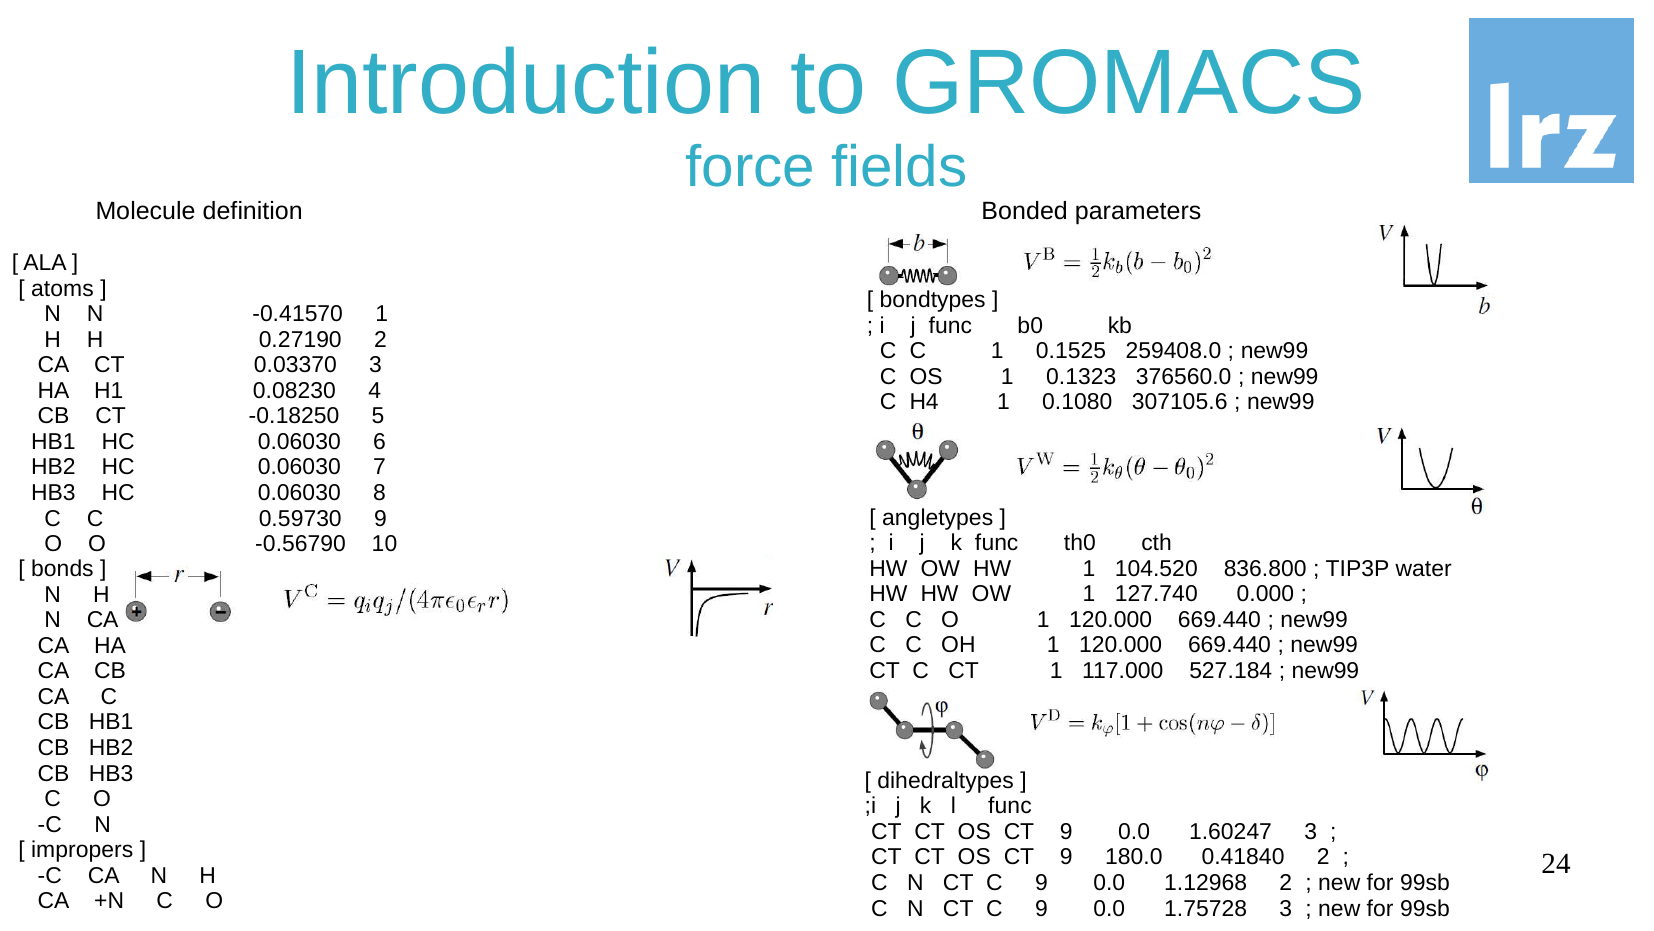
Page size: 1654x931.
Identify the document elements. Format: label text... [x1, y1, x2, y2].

picture [1469, 18, 1634, 183]
picture [870, 421, 1495, 497]
text_box Bonded parameters [966, 189, 1217, 233]
picture [864, 695, 1495, 786]
text_box [ dihedraltypes ] ;i j k l func CT CT OS CT 9 0.0 1.60247 3 ; CT CT OS CT 9 180.0 0.41840 2 ; C N CT C 9 0.0 1.12968 2 ; new for 99sb C N CT C 9 0.0 1.75728 3 ; new for 99sb [849, 760, 1489, 931]
picture [873, 222, 1498, 321]
title Introduction to GROMACS force fields [82, 30, 1571, 199]
text_box [ bondtypes ] ; i j func b0 kb C C 1 0.1525 259408.0 ; new99 C OS 1 0.1323 376560.0 ; new99 C H4 1 0.1080 307105.6 ; new99 [852, 279, 1345, 422]
text_box Molecule definition [80, 189, 319, 233]
text_box [ angletypes ] ; i j k func th0 cth HW OW HW 1 104.520 836.800 ; TIP3P water HW HW OW 1 127.740 0.000 ; C C O 1 120.000 669.440 ; new99 C C OH 1 120.000 669.440 ; new99 CT C CT 1 117.000 527.184 ; new99 [854, 497, 1581, 695]
text_box [ ALA ] [ atoms ] N N -0.41570 1 H H 0.27190 2 CA CT 0.03370 3 HA H1 0.08230 4 CB CT -0.18250 5 HB1 HC 0.06030 6 HB2 HC 0.06030 7 HB3 HC 0.06030 8 C C 0.59730 9 O O -0.56790 10 [ bonds ] N H N CA CA HA CA CB CA C CB HB1 CB HB2 CB HB3 C O -C N [ impropers ] -C CA N H CA +N C O [0, 242, 726, 931]
picture [726, 554, 773, 653]
